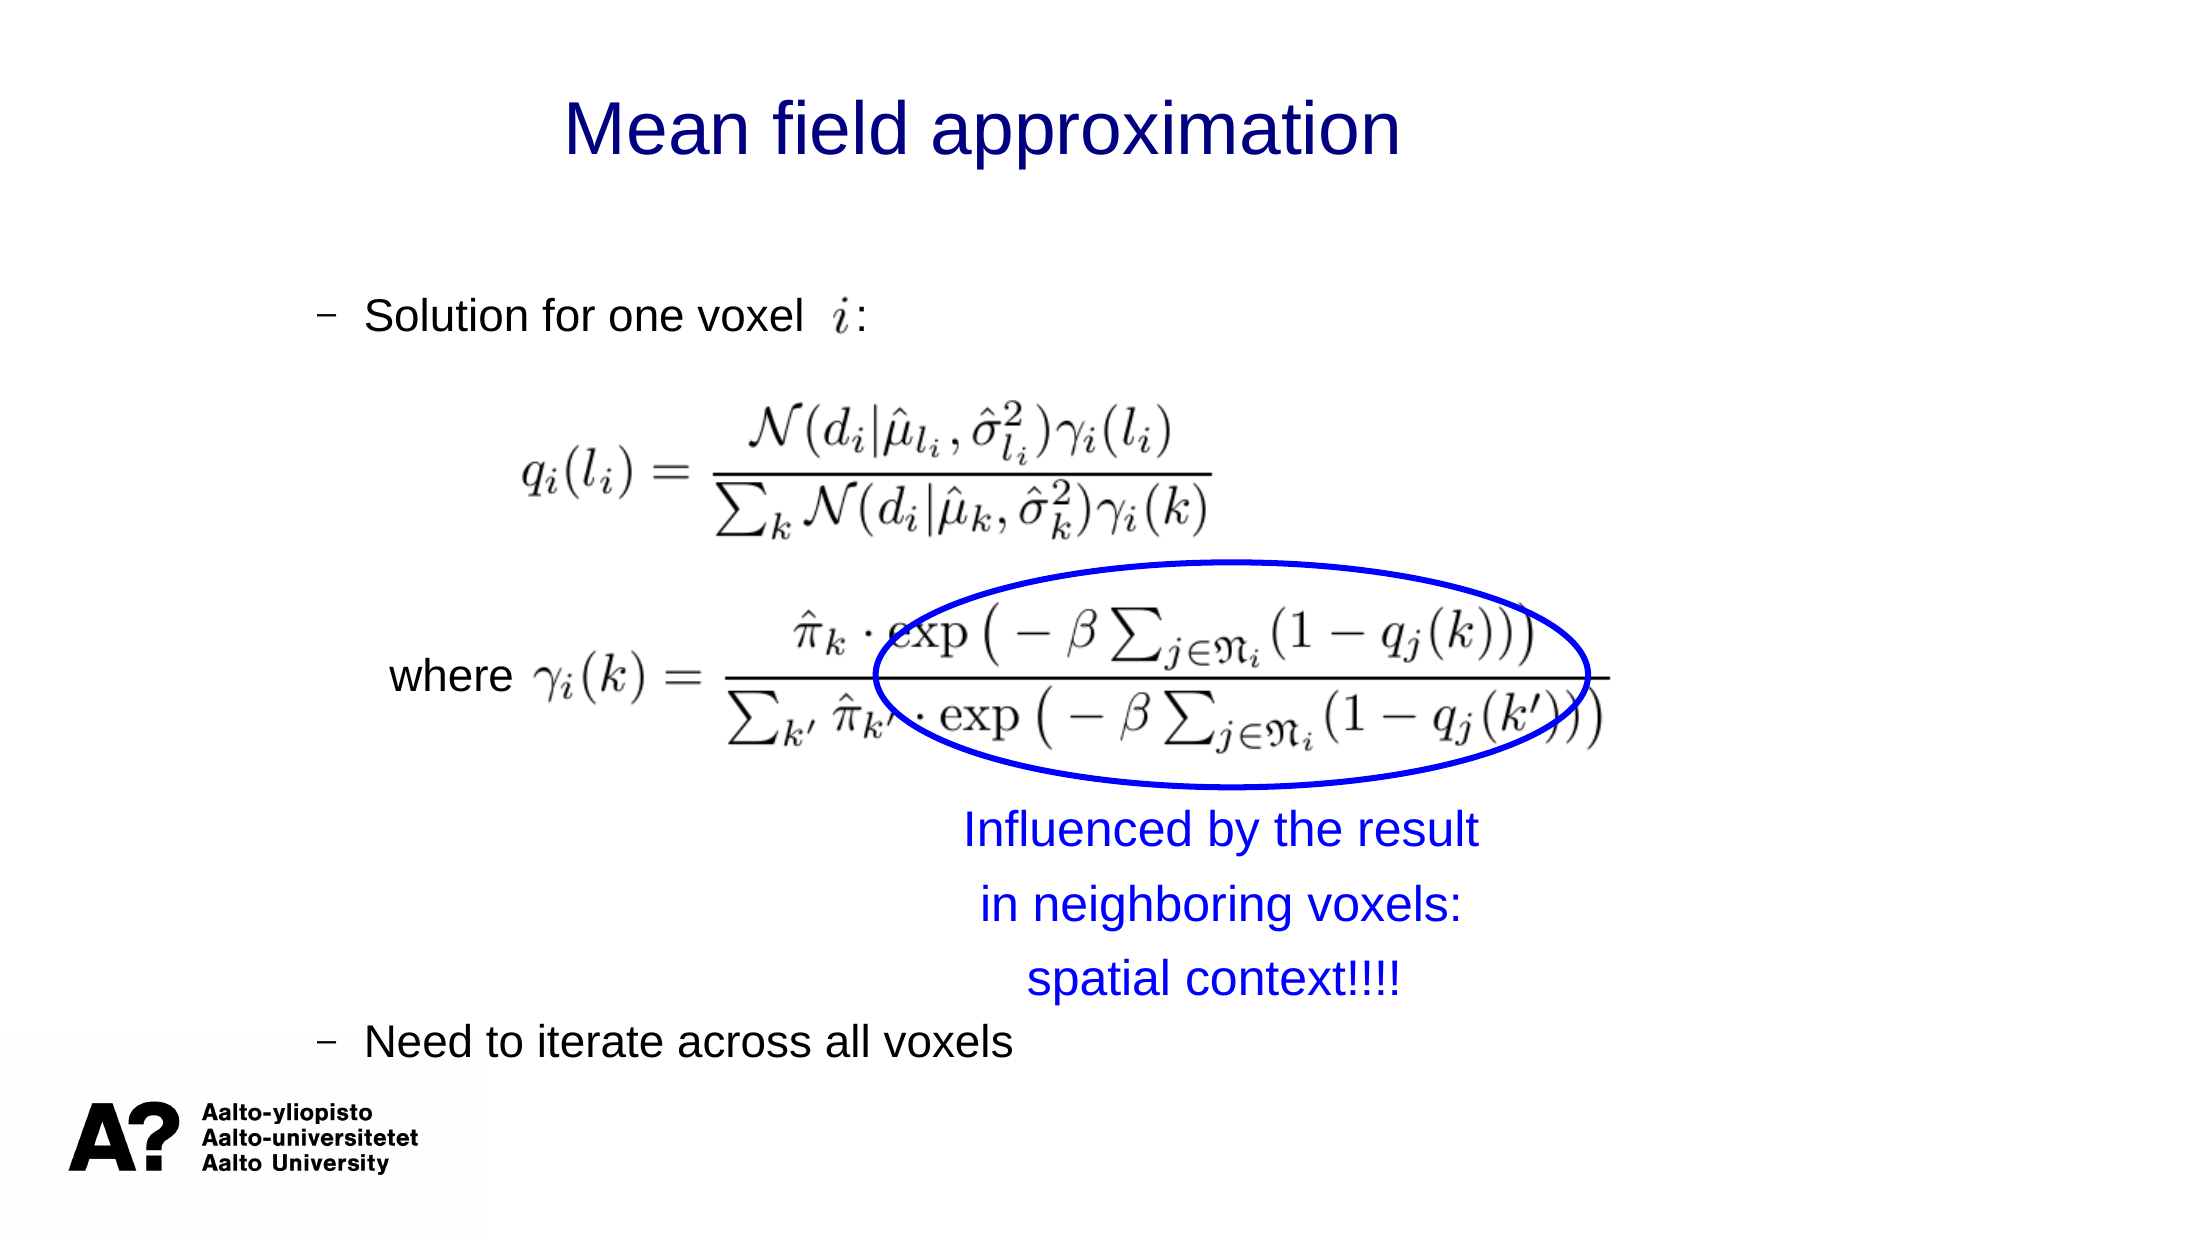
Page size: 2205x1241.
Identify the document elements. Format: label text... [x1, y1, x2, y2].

picture [519, 600, 954, 638]
list Solution for one voxel : [227, 278, 1653, 450]
picture [1510, 600, 1615, 638]
picture [902, 600, 1562, 638]
list where [1305, 638, 1653, 811]
list where [879, 638, 1585, 784]
list where [227, 638, 1159, 811]
picture [513, 388, 1231, 544]
picture [832, 292, 853, 344]
text_box Influenced by the result in neighboring voxels: spatial context!!!! [948, 789, 1646, 1004]
picture [0, 1035, 488, 1239]
title Mean field approximation [326, 65, 1640, 179]
list Need to iterate across all voxels [227, 1004, 1653, 1177]
